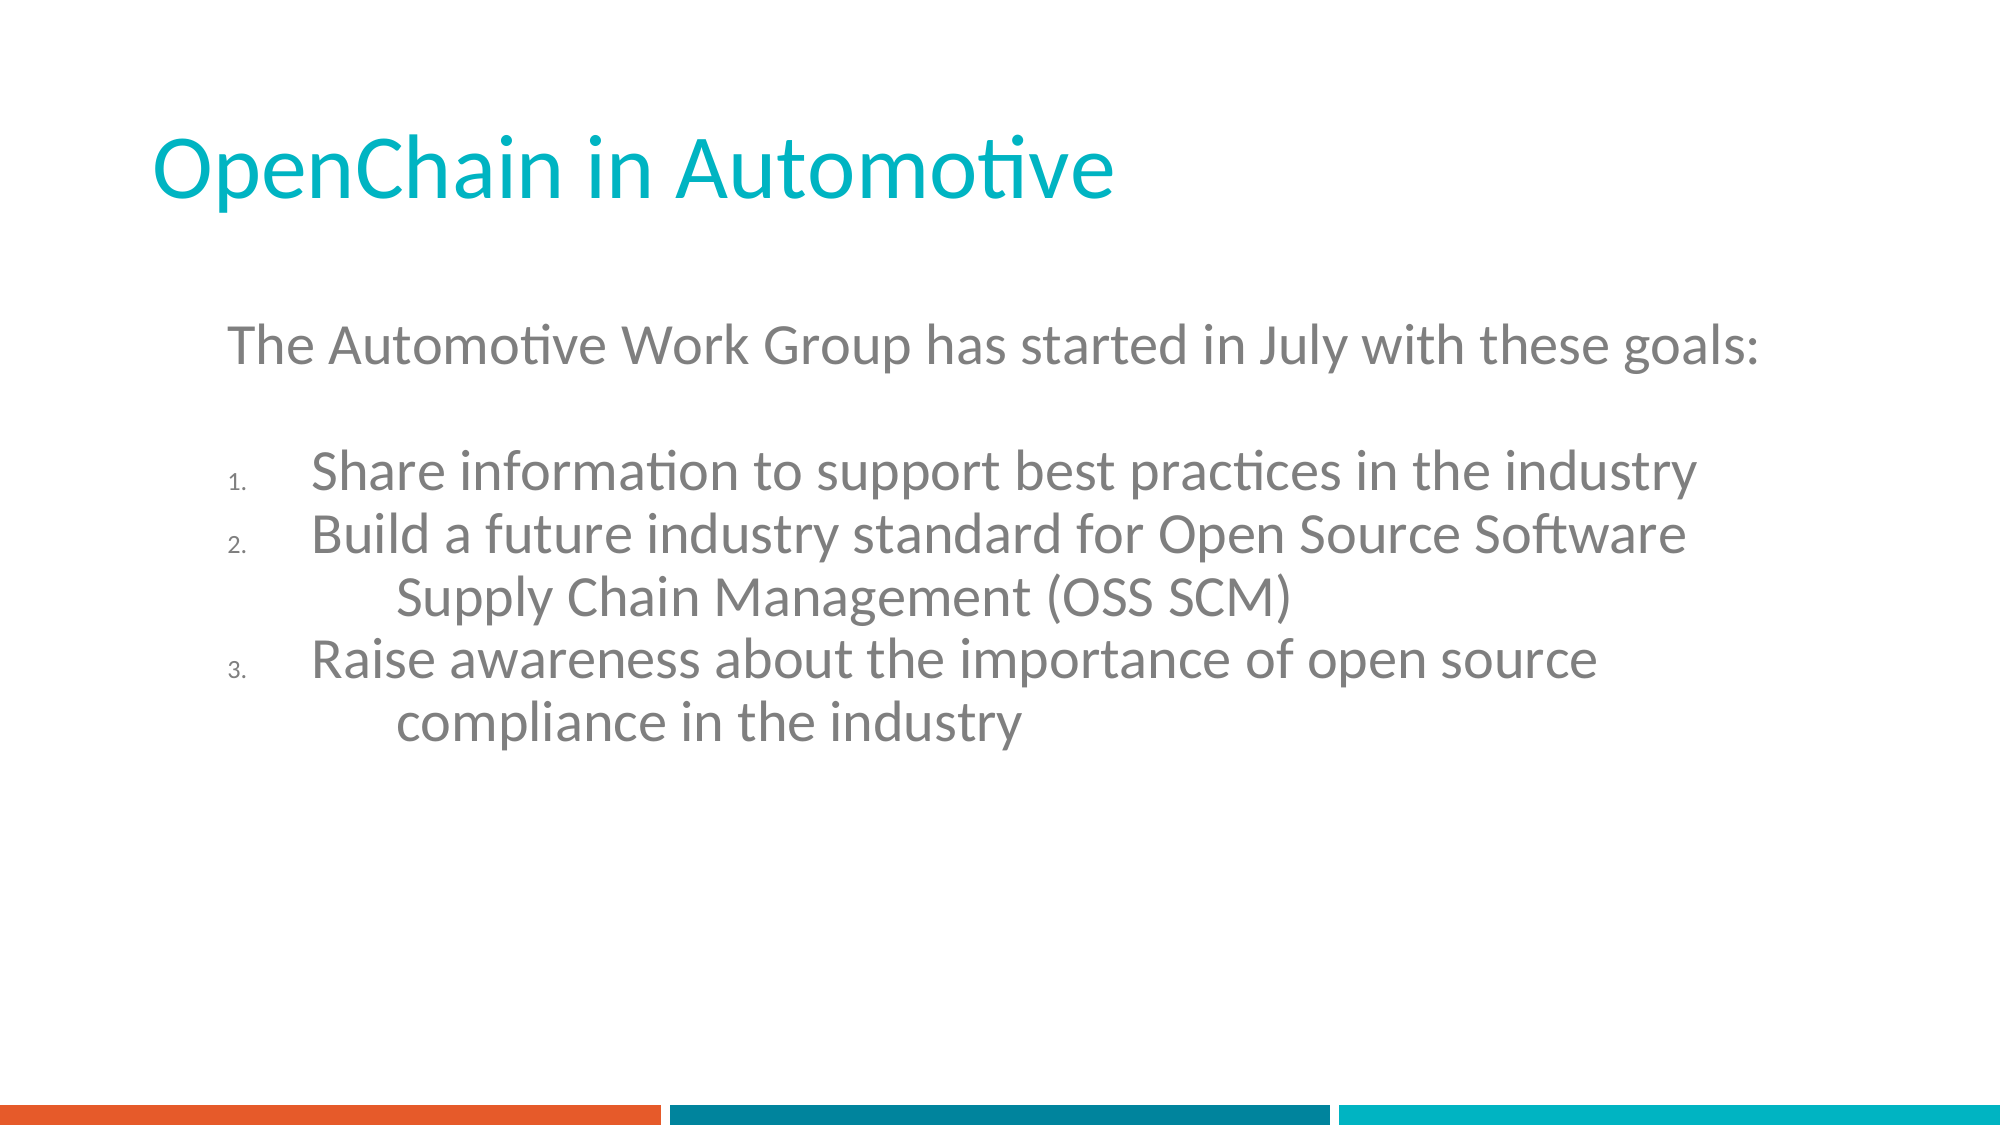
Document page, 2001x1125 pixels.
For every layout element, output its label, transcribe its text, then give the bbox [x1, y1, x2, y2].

list The Automotive Work Group has started in July with these goals: Share information to support best practices in the industry Build a future industry standard for Open Source Software Supply Chain Management (OSS SCM) Raise awareness about the importance of open source compliance in the industry [137, 299, 1863, 928]
title OpenChain in Automotive [137, 59, 1863, 278]
